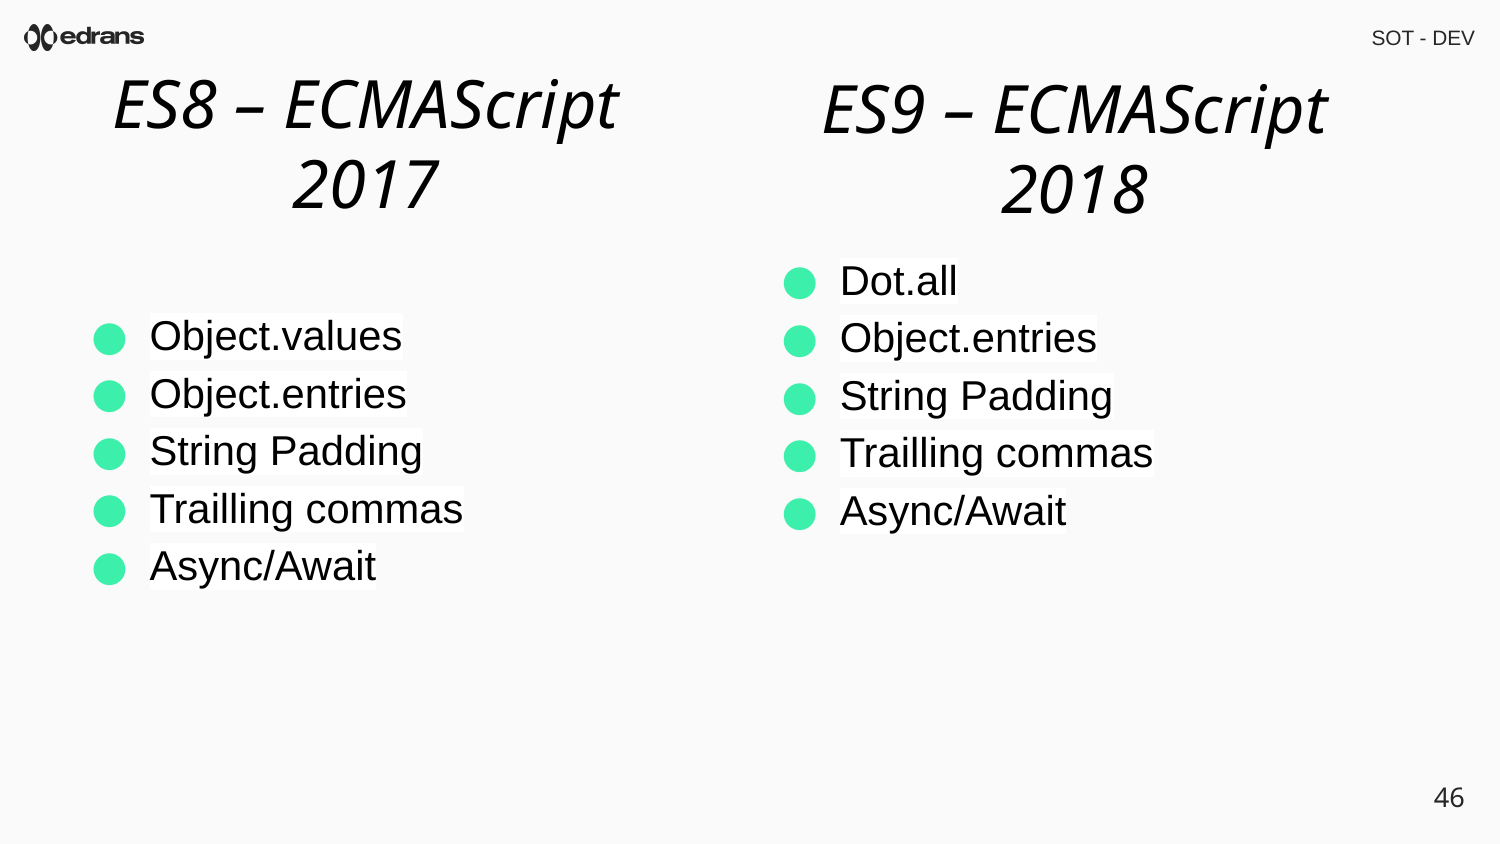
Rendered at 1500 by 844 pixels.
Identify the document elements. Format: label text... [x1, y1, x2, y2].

text_box Object.values Object.entries String Padding Trailling commas Async/Await [59, 286, 650, 717]
text_box SOT - DEV [1266, 24, 1475, 51]
text_box ES9 – ECMAScript 2018 [767, 51, 1382, 172]
picture [24, 24, 144, 51]
text_box ES8 – ECMAScript 2017 [59, 47, 674, 167]
text_box Dot.all Object.entries String Padding Trailling commas Async/Await [750, 231, 1188, 662]
slide_number <número> [1389, 764, 1480, 830]
